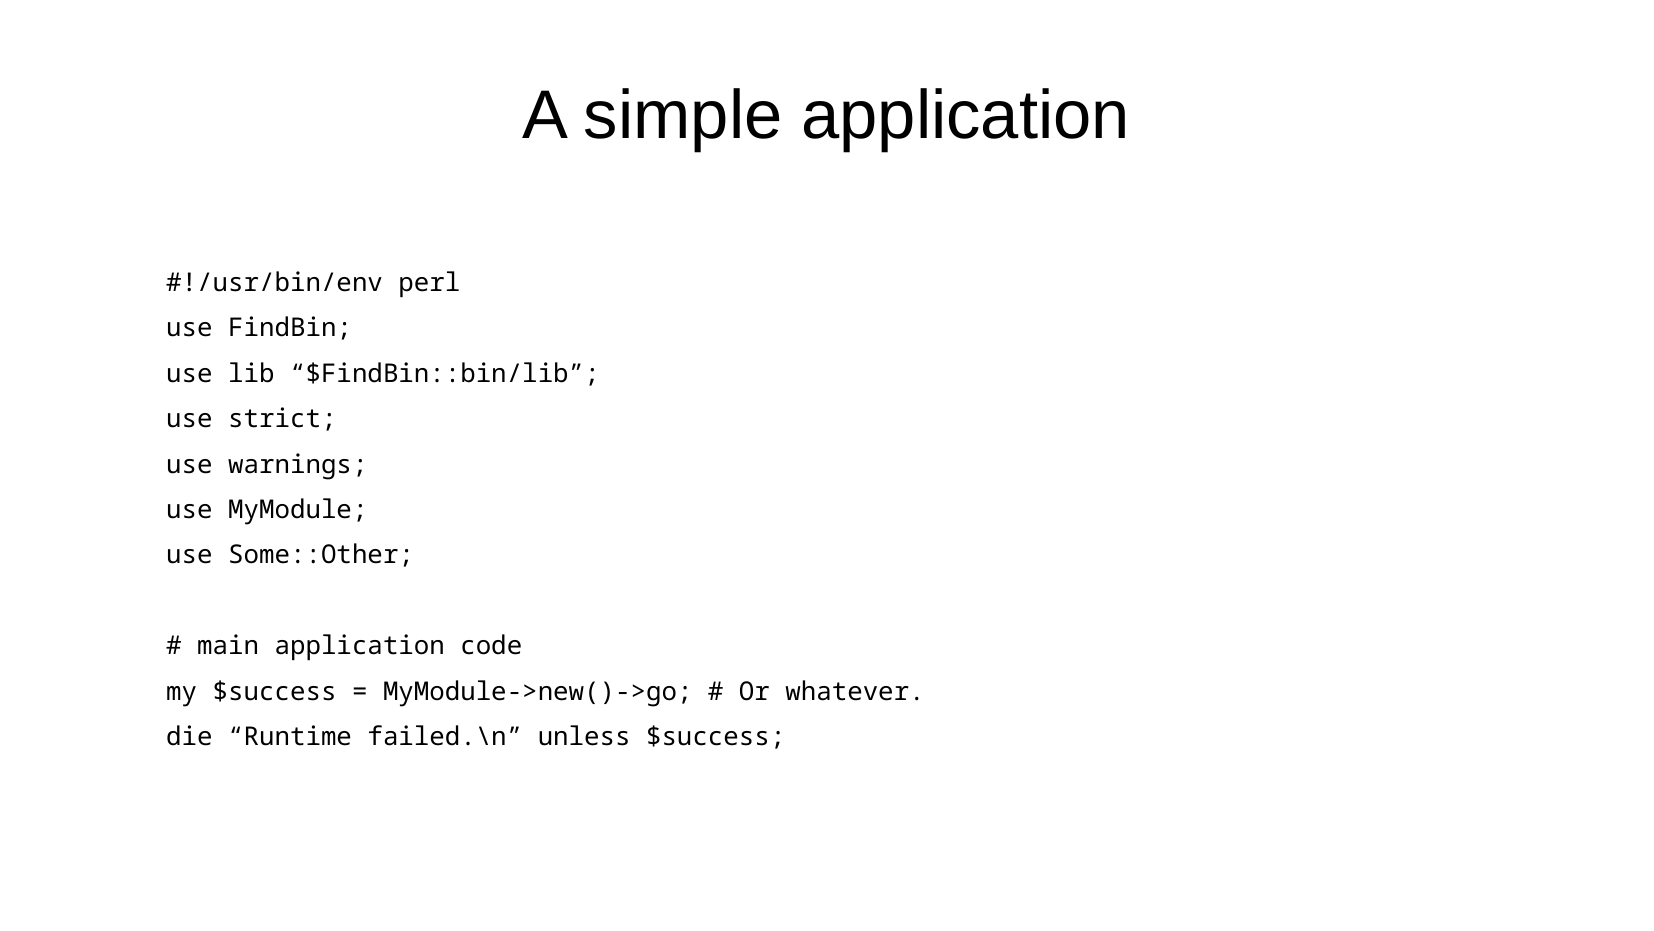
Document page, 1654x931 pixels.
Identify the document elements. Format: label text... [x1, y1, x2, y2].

list #!/usr/bin/env perl use FindBin; use lib “$FindBin::bin/lib”; use strict; use warnings; use MyModule; use Some::Other; # main application code my $success = MyModule->new()->go; # Or whatever. die “Runtime failed.\n” unless $success; [82, 217, 1571, 758]
title A simple application [82, 37, 1571, 193]
